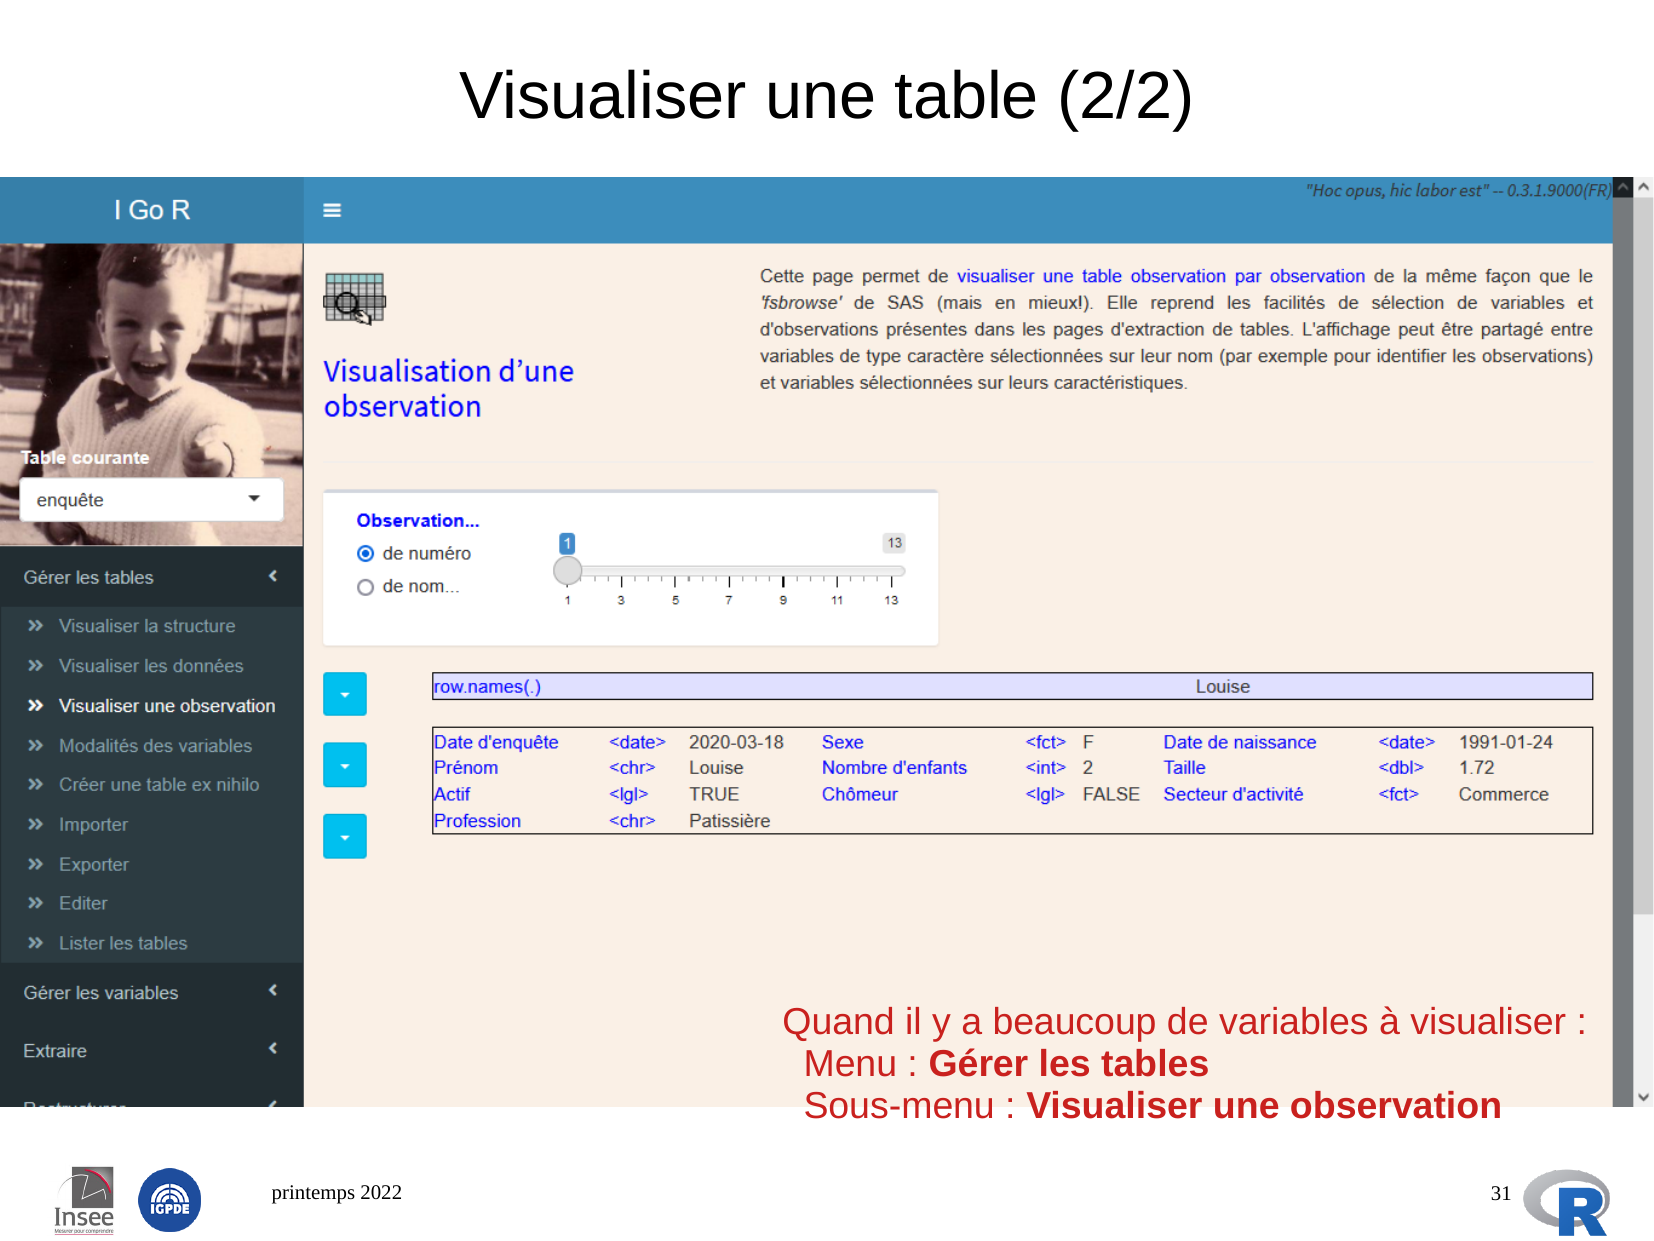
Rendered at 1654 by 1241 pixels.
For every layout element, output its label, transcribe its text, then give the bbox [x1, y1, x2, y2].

picture [138, 1168, 201, 1232]
title Visualiser une table (2/2) [83, 49, 1572, 143]
picture [47, 1163, 120, 1236]
text_box Quand il y a beaucoup de variables à visualiser : Menu : Gérer les tables Sous-menu : Visualiser une observation [767, 993, 1603, 1134]
picture [1523, 1169, 1610, 1236]
picture [0, 177, 1654, 1107]
